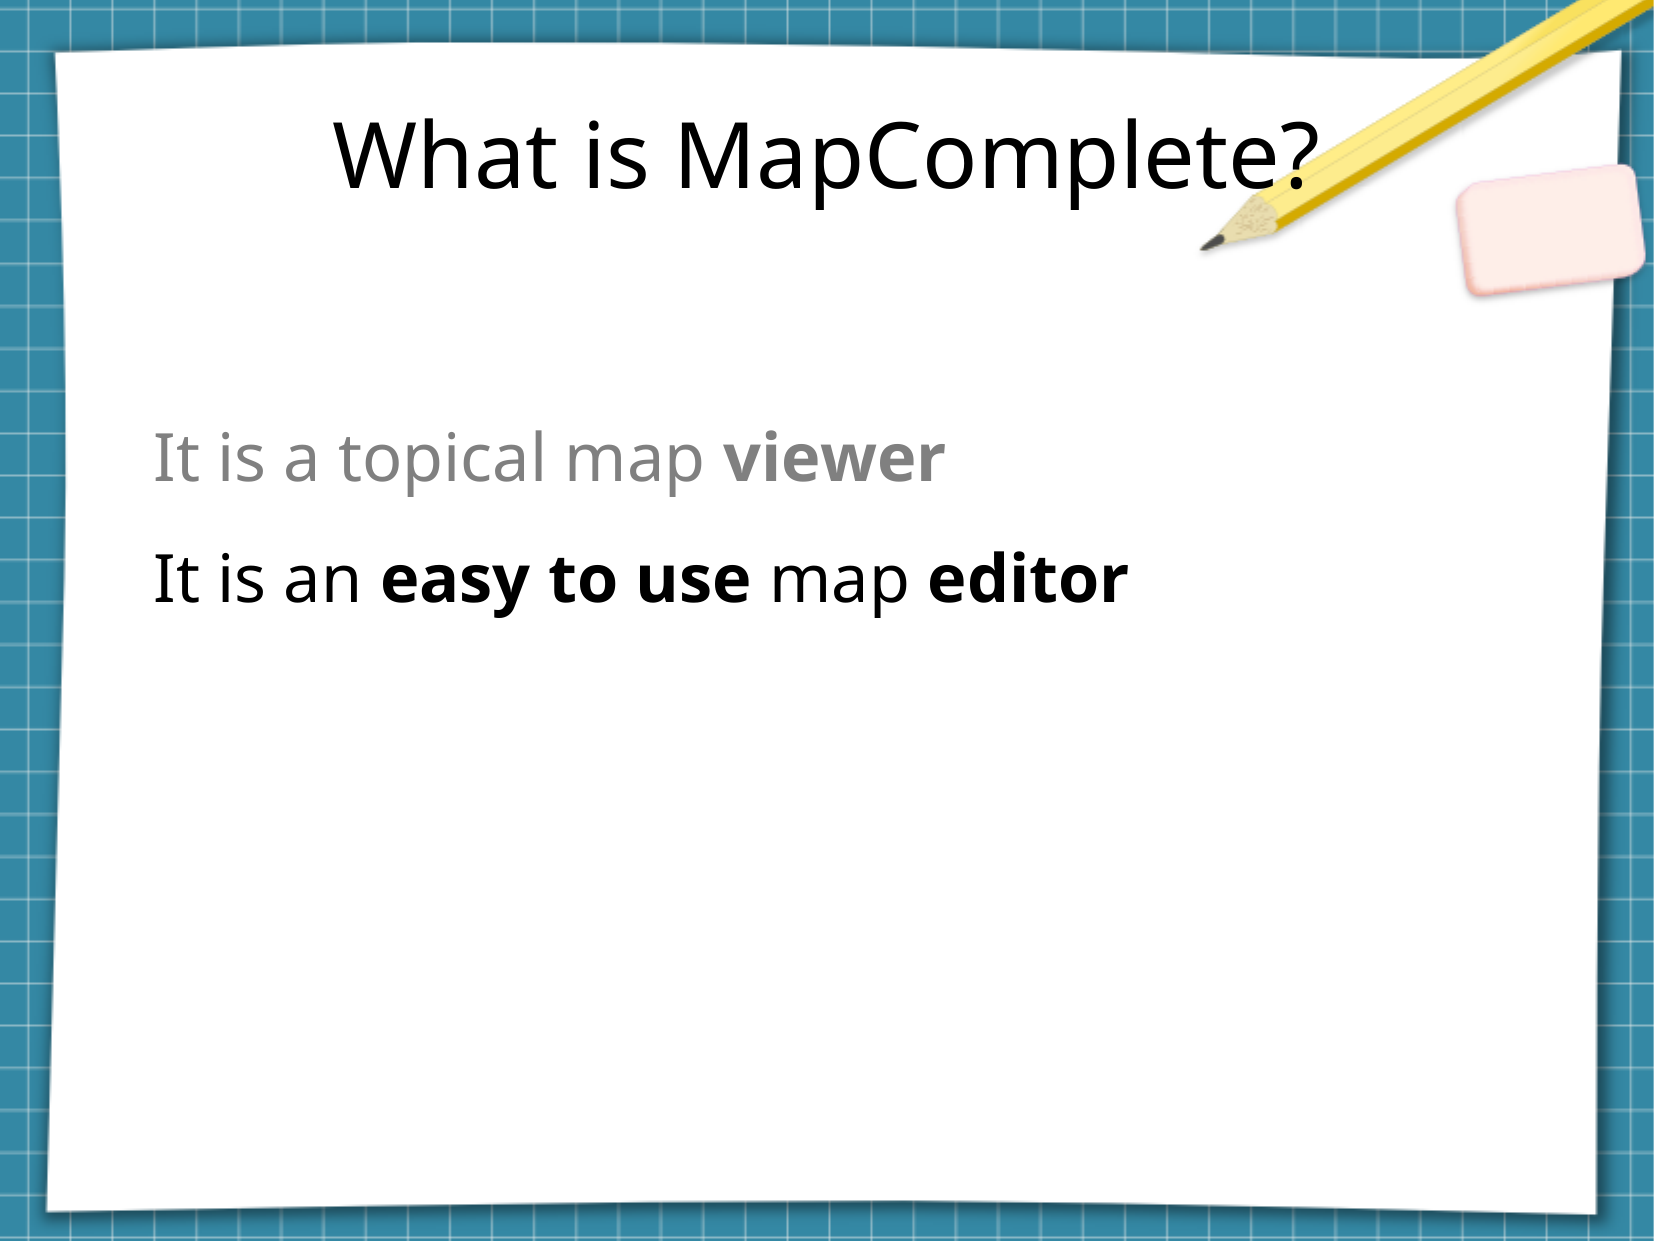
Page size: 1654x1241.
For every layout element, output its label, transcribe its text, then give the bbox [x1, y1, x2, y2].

list It is a topical map viewer It is an easy to use map editor [82, 290, 1571, 1010]
title What is MapComplete? [82, 49, 1571, 257]
picture [0, 0, 1654, 1241]
